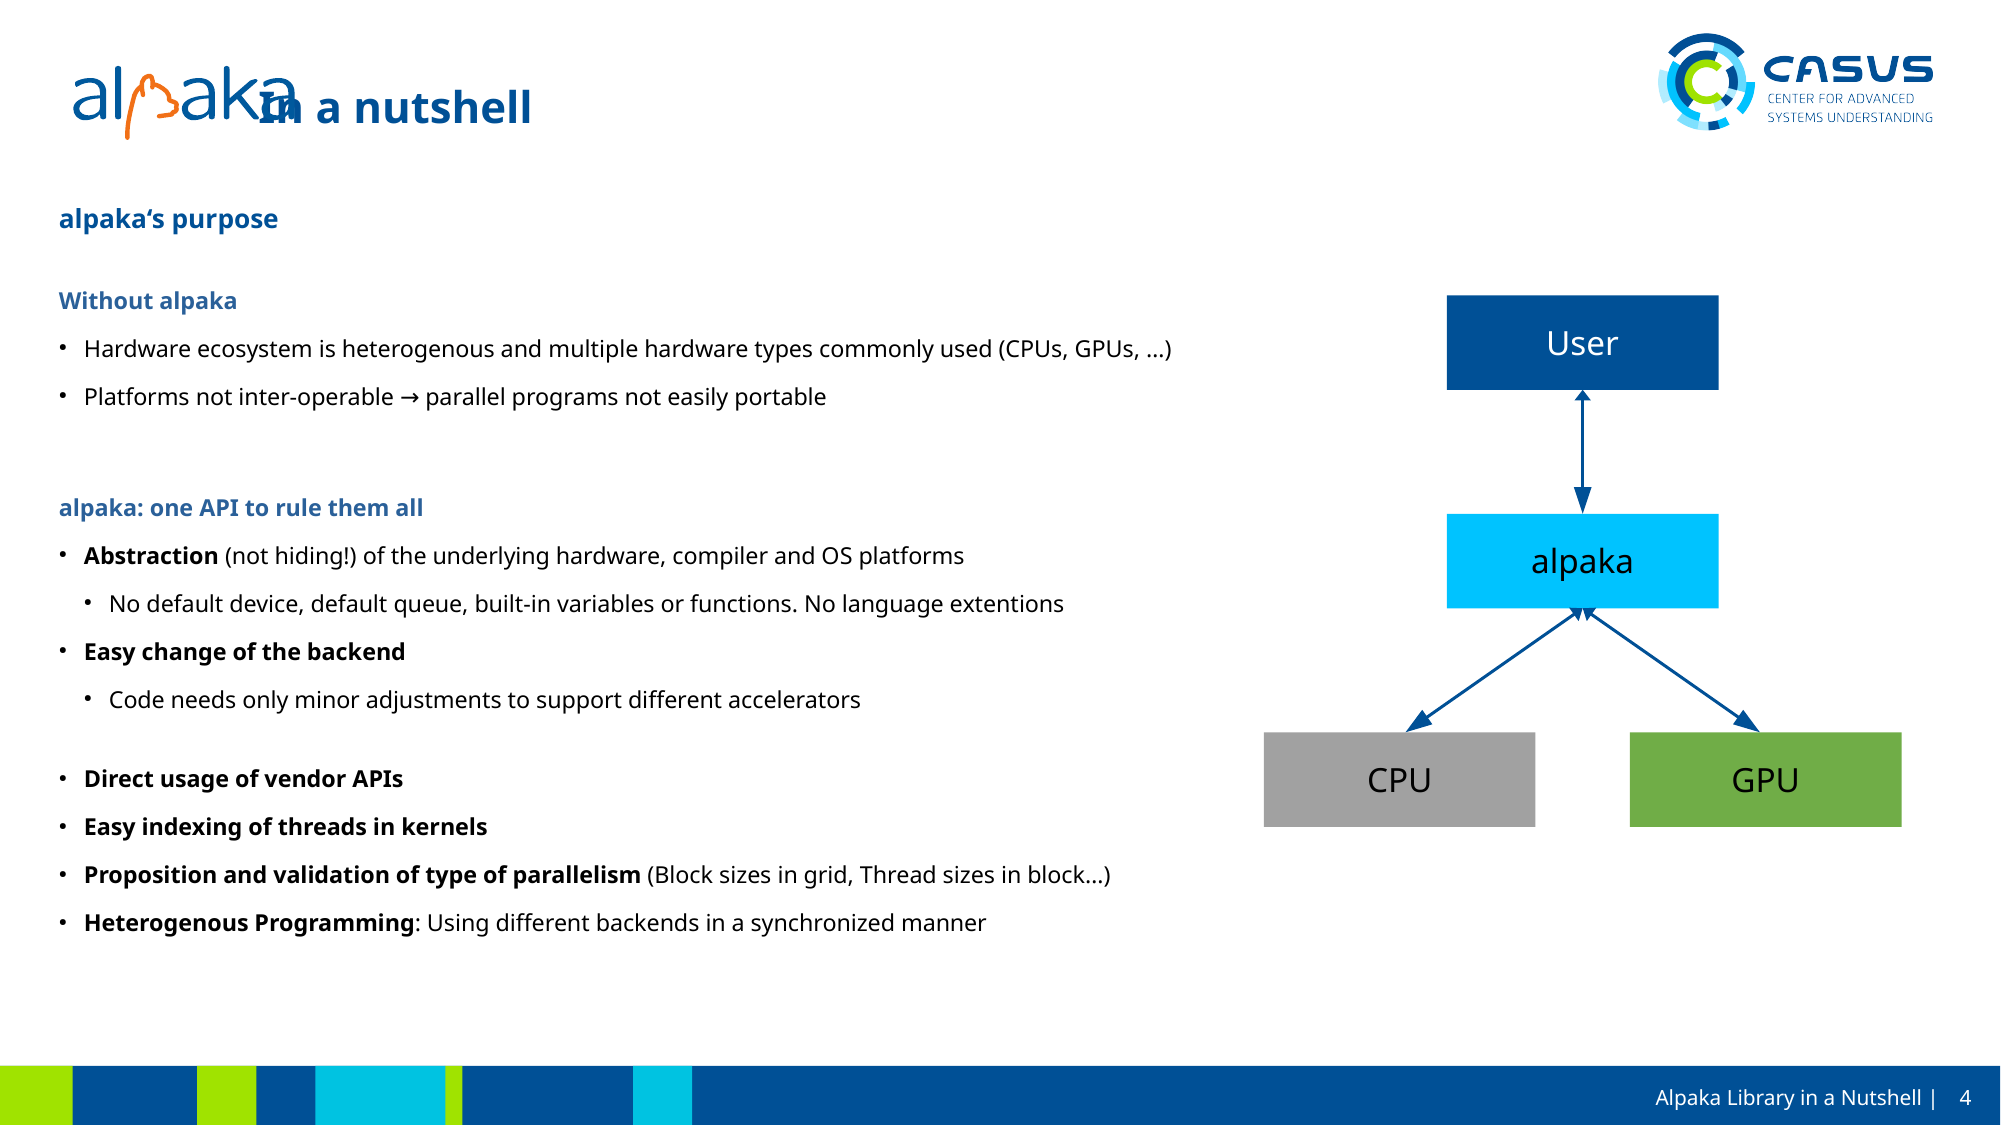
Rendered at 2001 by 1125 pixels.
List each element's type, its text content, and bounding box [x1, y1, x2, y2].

picture [72, 64, 296, 141]
title In a nutshell [296, 70, 709, 139]
picture [1658, 33, 1933, 131]
text_box CPU [1263, 732, 1536, 827]
text_box alpaka [1446, 513, 1719, 609]
text_box GPU [1629, 732, 1902, 827]
list alpaka‘s purpose Without alpaka Hardware ecosystem is heterogenous and multiple hardware types commonly used (CPUs, GPUs, …) Platforms not inter-operable → parallel programs not easily portable alpaka: one API to rule them all Abstraction (not hiding!) of the underlying hardware, compiler and OS platforms No default device, default queue, built-in variables or functions. No language extentions Easy change of the backend Code needs only minor adjustments to support different accelerators Direct usage of vendor APIs Easy indexing of threads in kernels Proposition and validation of type of parallelism (Block sizes in grid, Thread sizes in block…) Heterogenous Programming: Using different backends in a synchronized manner [59, 200, 1418, 945]
text_box User [1446, 295, 1719, 390]
